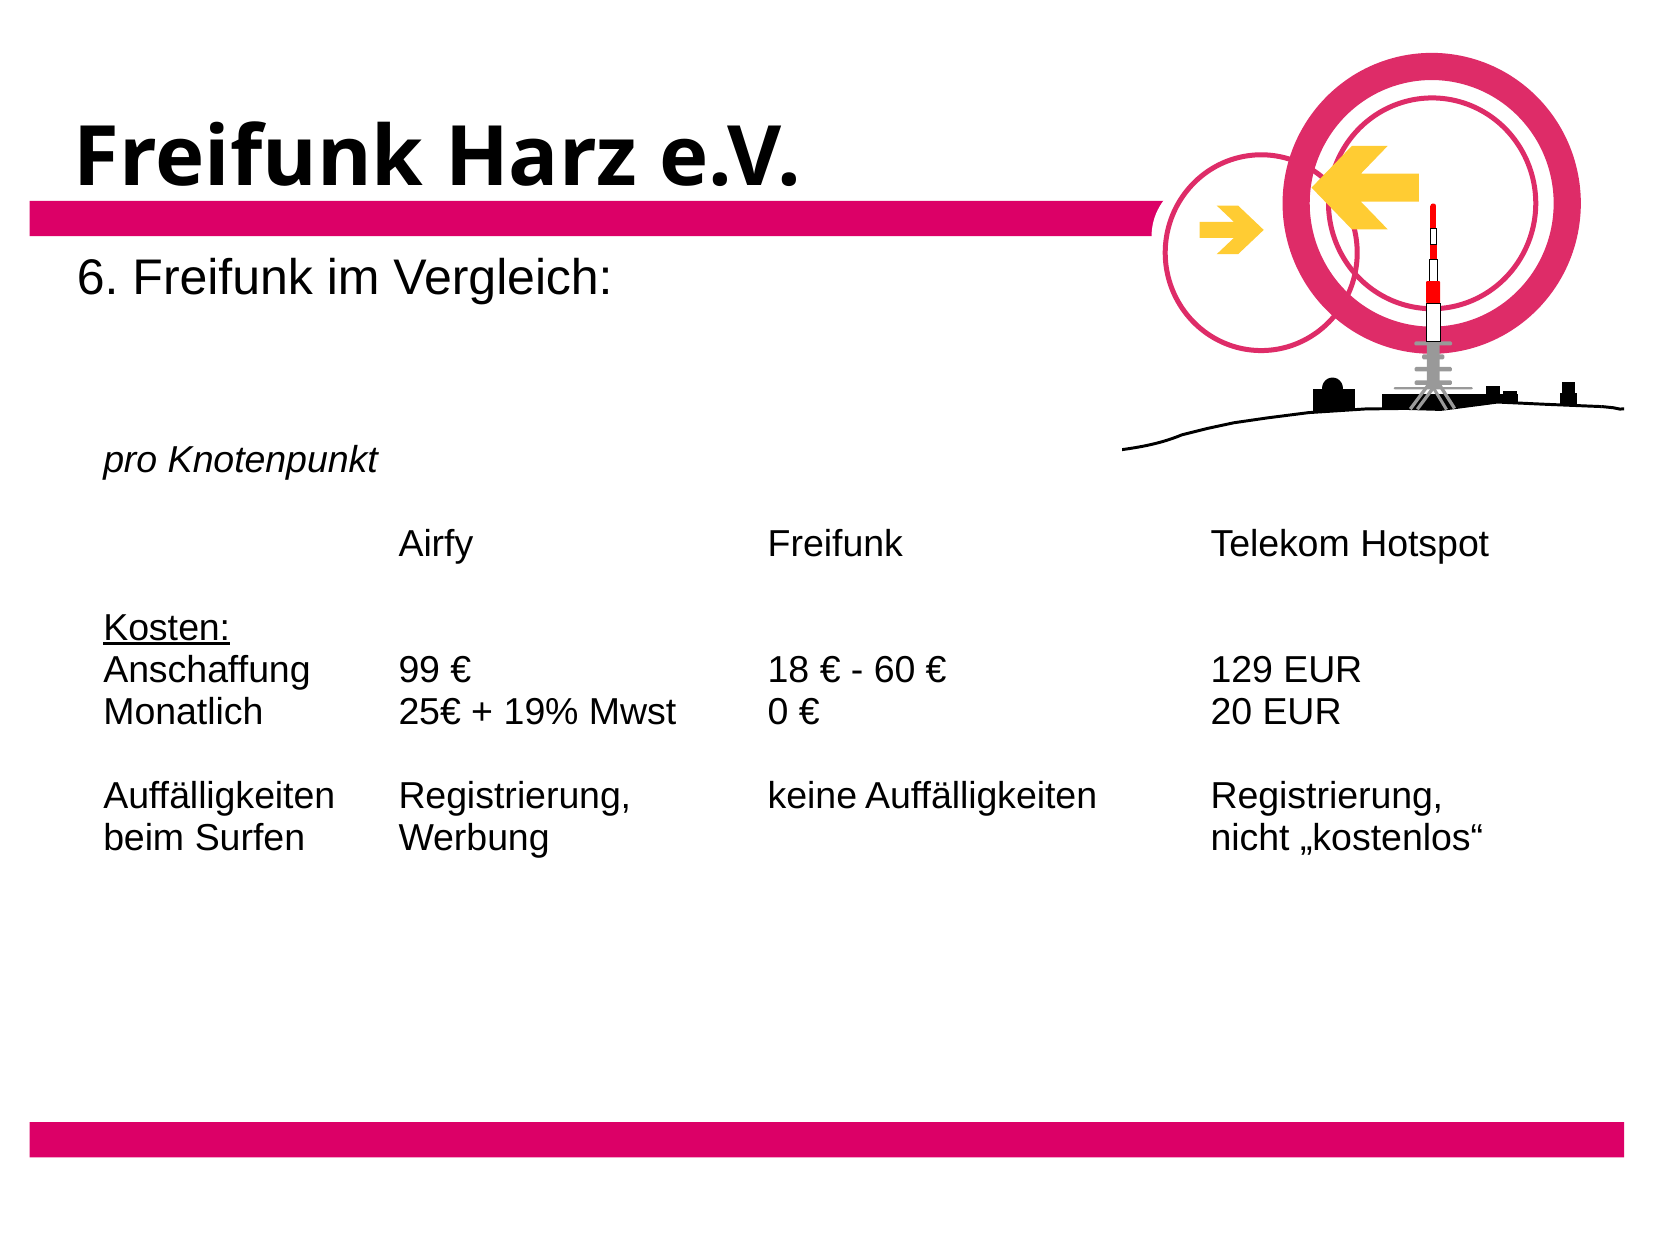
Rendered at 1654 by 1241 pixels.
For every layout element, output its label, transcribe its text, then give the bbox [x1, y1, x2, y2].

text_box pro Knotenpunkt Airfy Freifunk Telekom Hotspot Kosten: Anschaffung 99 € 18 € - 60 € 129 EUR Monatlich 25€ + 19% Mwst 0 € 20 EUR Auffälligkeiten Registrierung, keine Auffälligkeiten Registrierung, beim Surfen Werbung nicht „kostenlos“ [88, 431, 1565, 1034]
subtitle 6. Freifunk im Vergleich: [76, 218, 697, 337]
